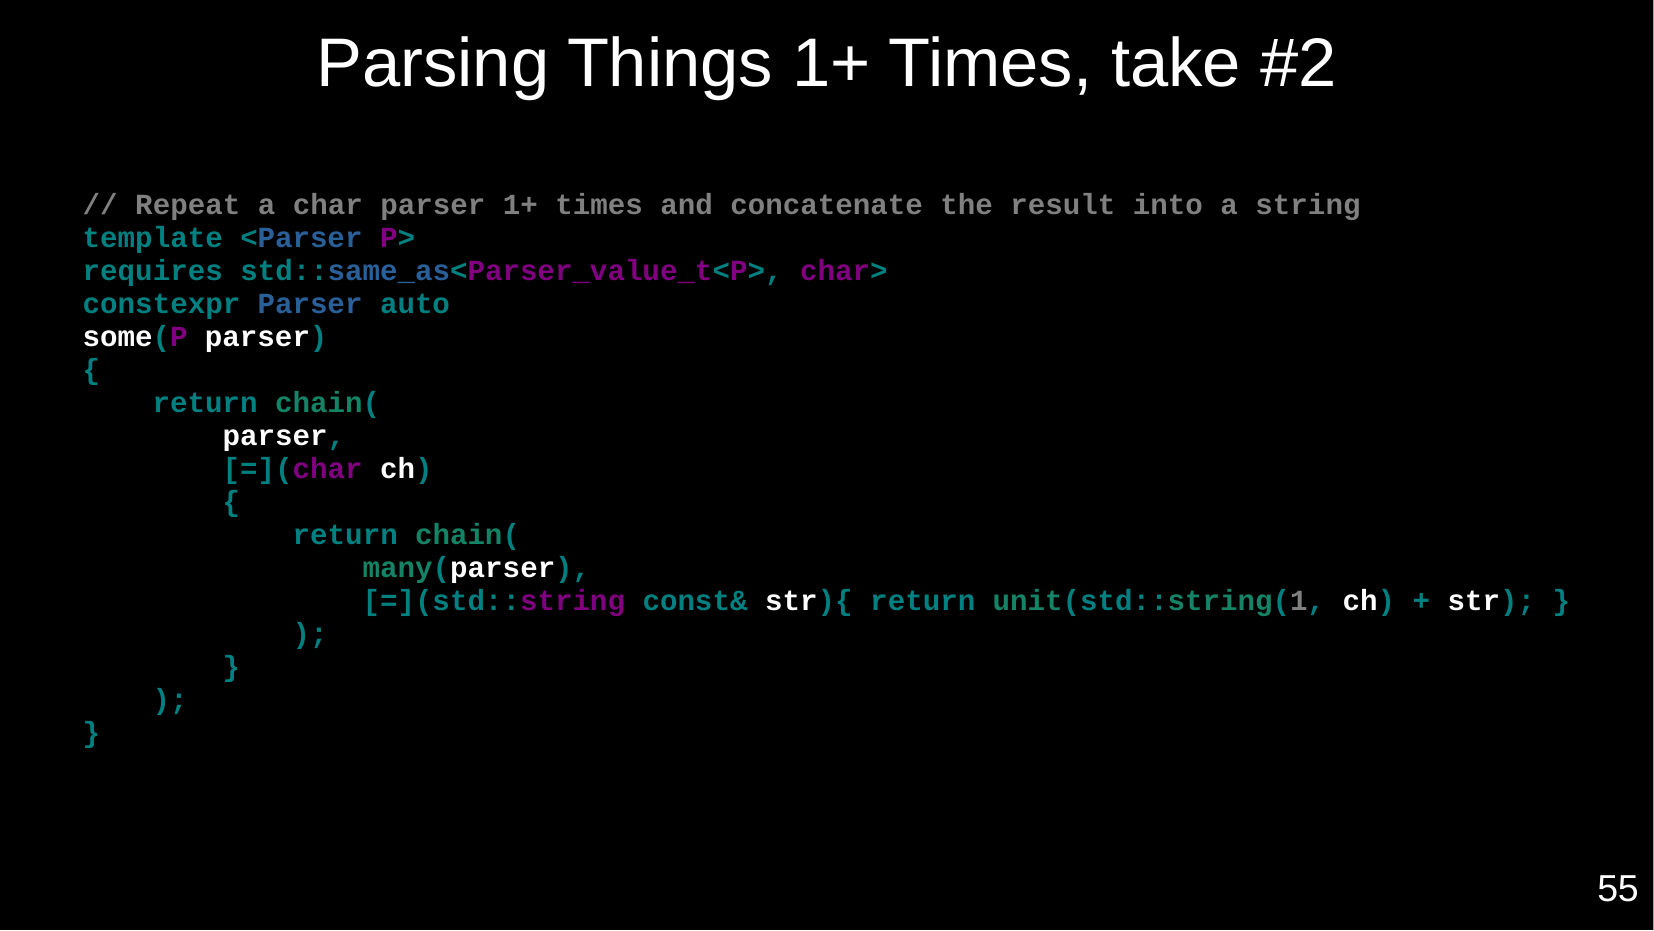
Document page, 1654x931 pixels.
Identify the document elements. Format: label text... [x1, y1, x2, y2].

subtitle // Repeat a char parser 1+ times and concatenate the result into a string template <Parser P> requires std::same_as<Parser_value_t<P>, char> constexpr Parser auto some(P parser) { return chain( parser, [=](char ch) { return chain( many(parser), [=](std::string const& str){ return unit(std::string(1, ch) + str); } ); } ); } [82, 121, 1571, 865]
title Parsing Things 1+ Times, take #2 [82, 4, 1571, 121]
text_box <number> [1024, 860, 1654, 931]
